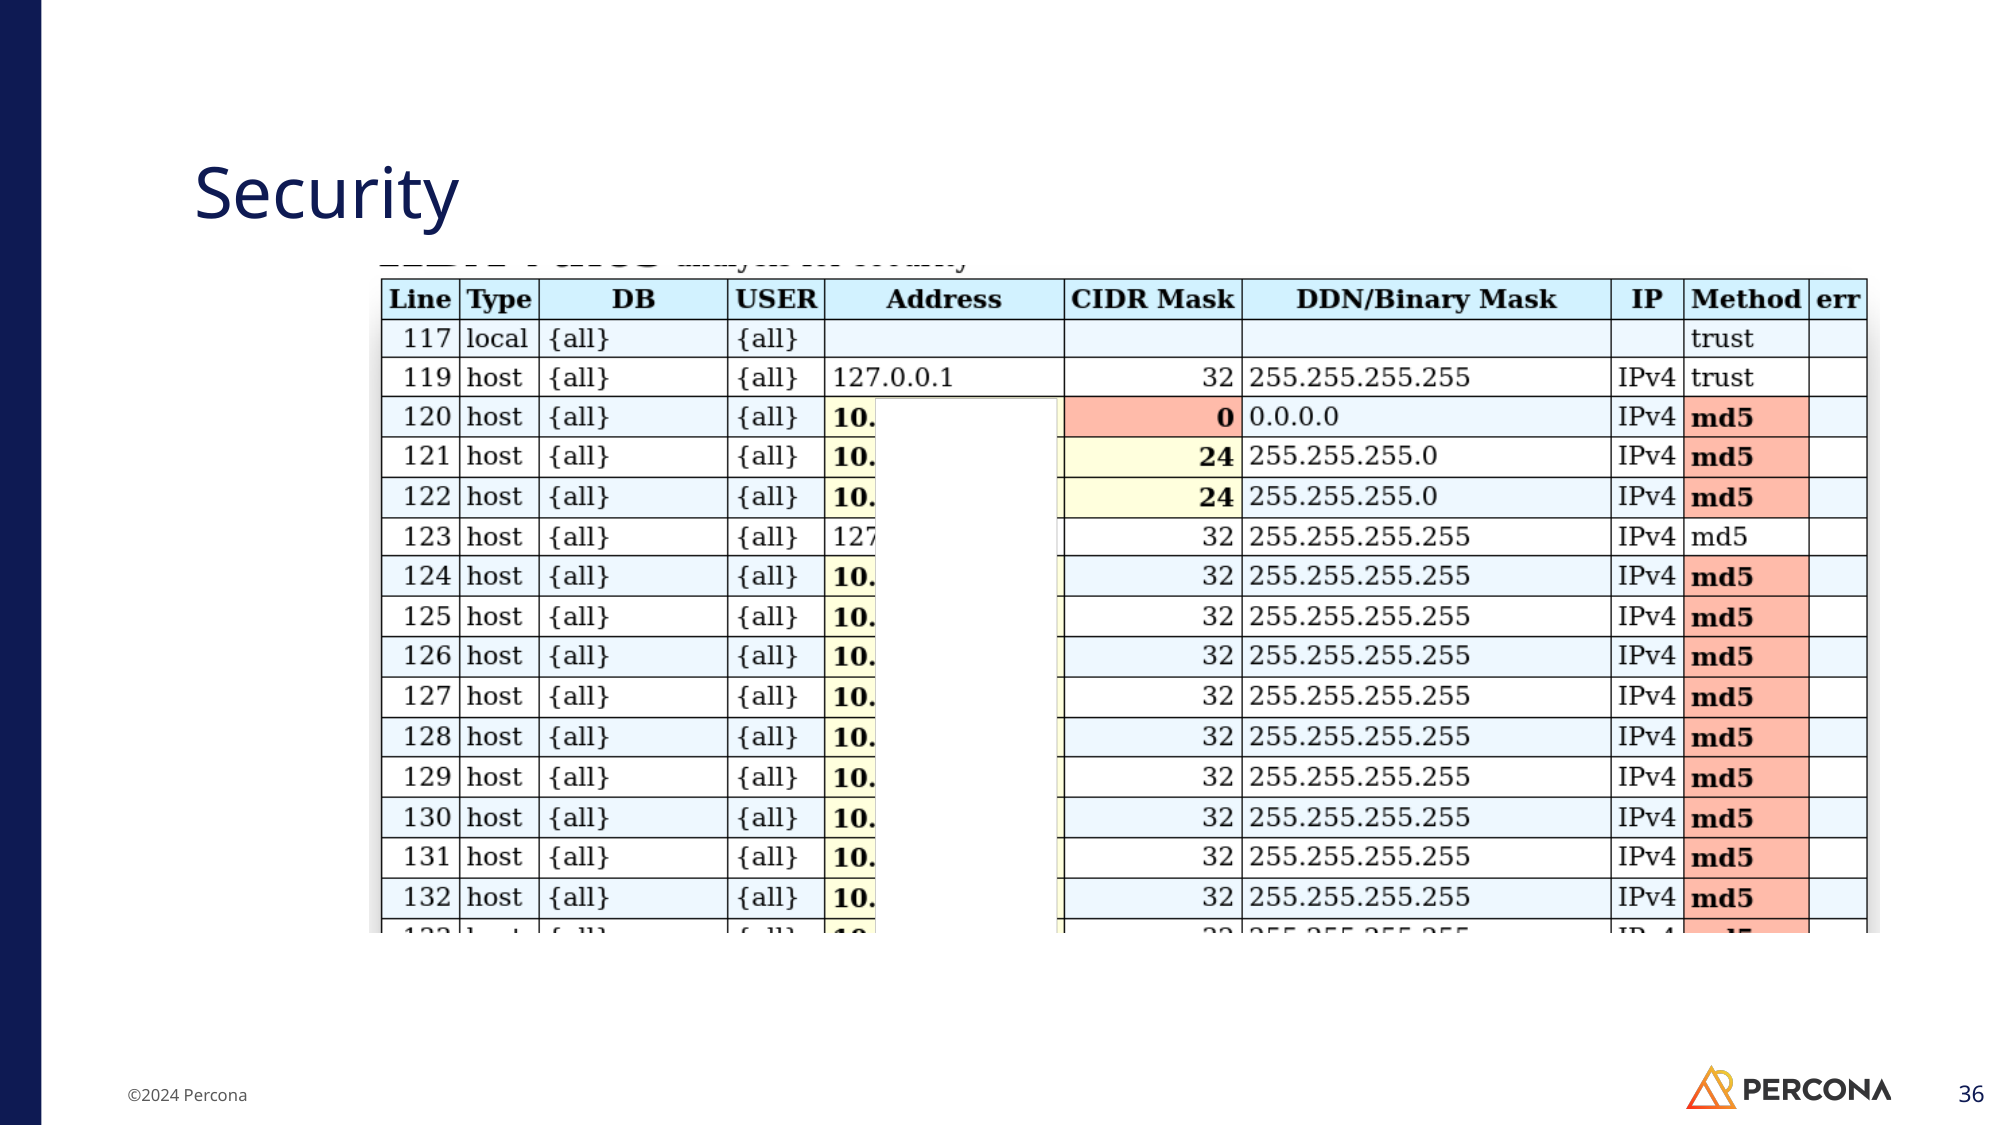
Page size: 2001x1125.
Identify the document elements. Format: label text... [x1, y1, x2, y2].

picture [1686, 1065, 1748, 1109]
slide_number <number> [1748, 1065, 2000, 1125]
title Security [179, 124, 1835, 266]
picture [369, 265, 1880, 933]
